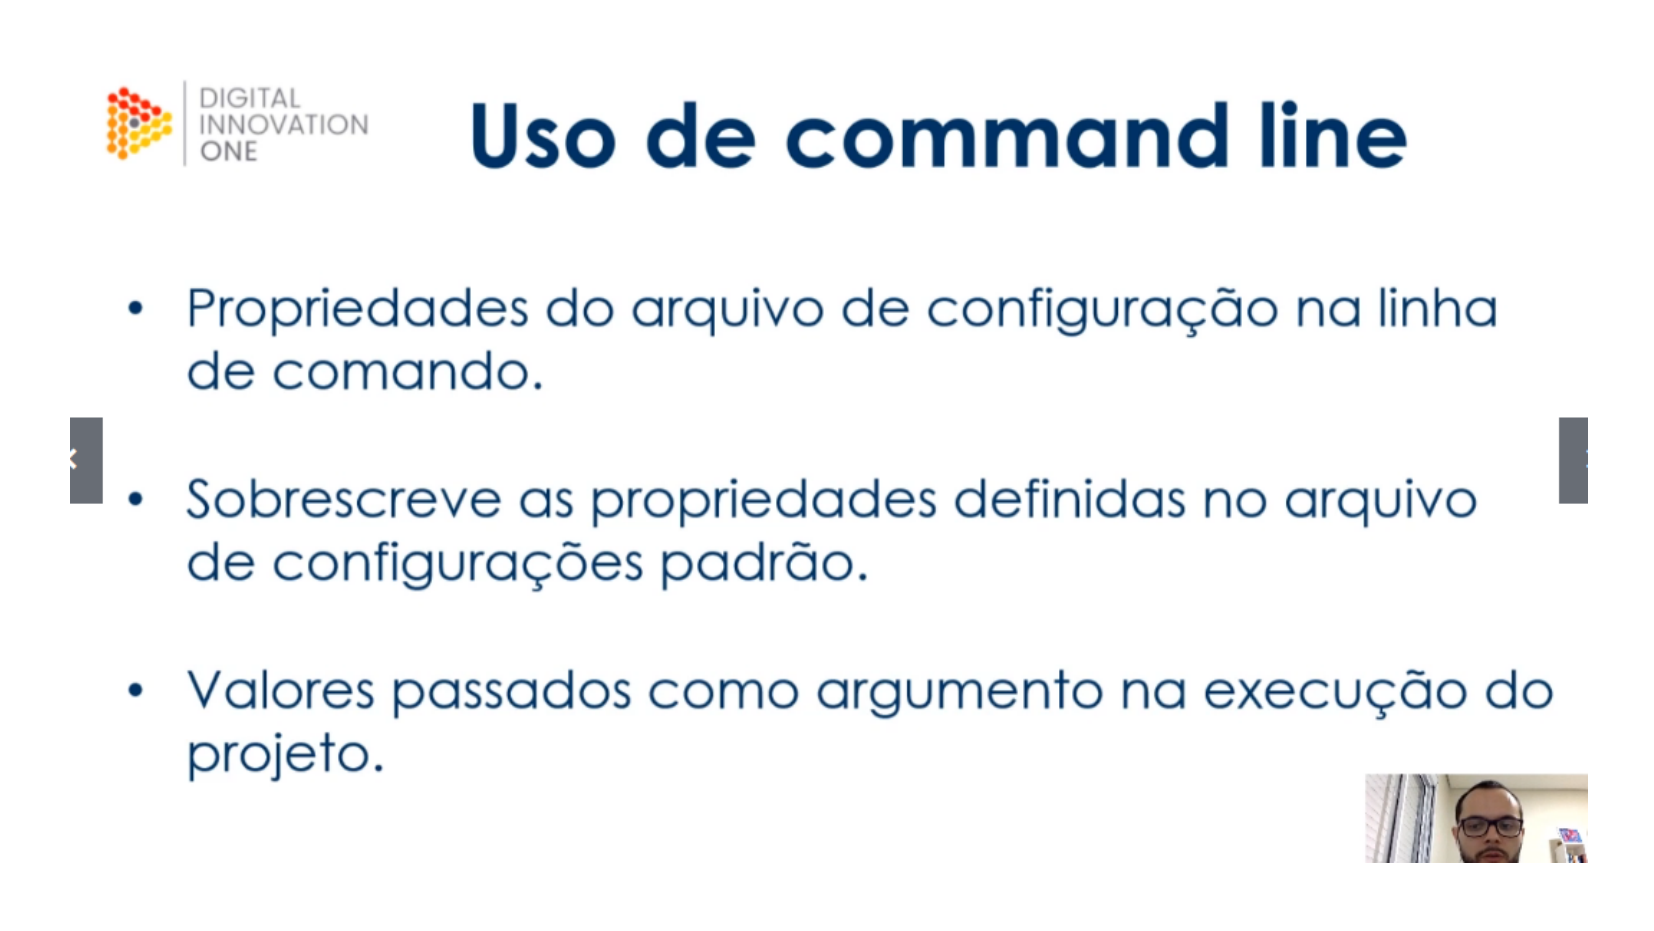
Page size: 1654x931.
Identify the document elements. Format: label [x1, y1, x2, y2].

picture [70, 50, 1588, 863]
